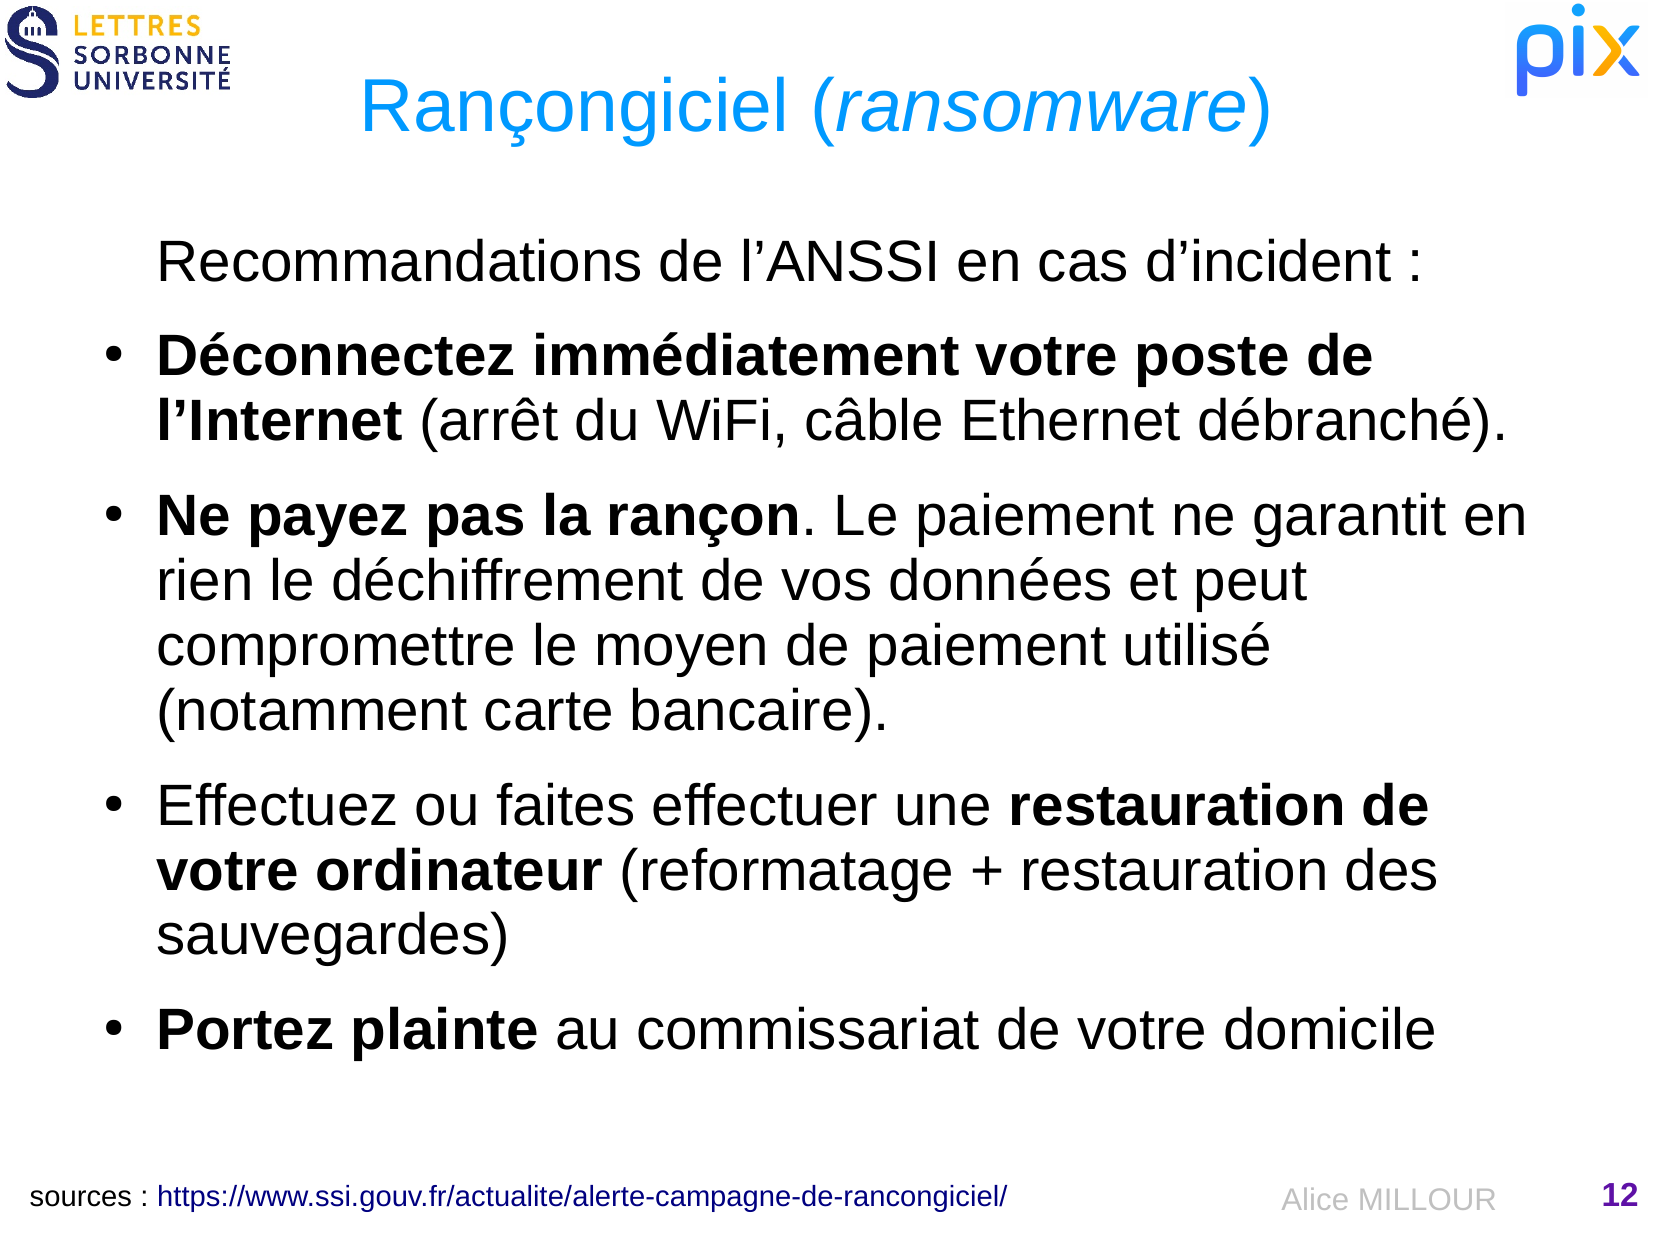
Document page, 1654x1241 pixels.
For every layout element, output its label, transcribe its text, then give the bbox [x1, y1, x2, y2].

picture [1571, 2, 1648, 98]
title Rançongiciel (ransomware) [82, 2, 1571, 210]
list Recommandations de l’ANSSI en cas d’incident : Déconnectez immédiatement votre poste de l’Internet (arrêt du WiFi, câble Ethernet débranché). Ne payez pas la rançon. Le paiement ne garantit en rien le déchiffrement de vos données et peut compromettre le moyen de paiement utilisé (notamment carte bancaire). Effectuez ou faites effectuer une restauration de votre ordinateur (reformatage + restauration des sauvegardes) Portez plainte au commissariat de votre domicile [85, 228, 1574, 948]
text_box sources : https://www.ssi.gouv.fr/actualite/alerte-campagne-de-rancongiciel/ [0, 1172, 1654, 1241]
picture [5, 6, 82, 98]
